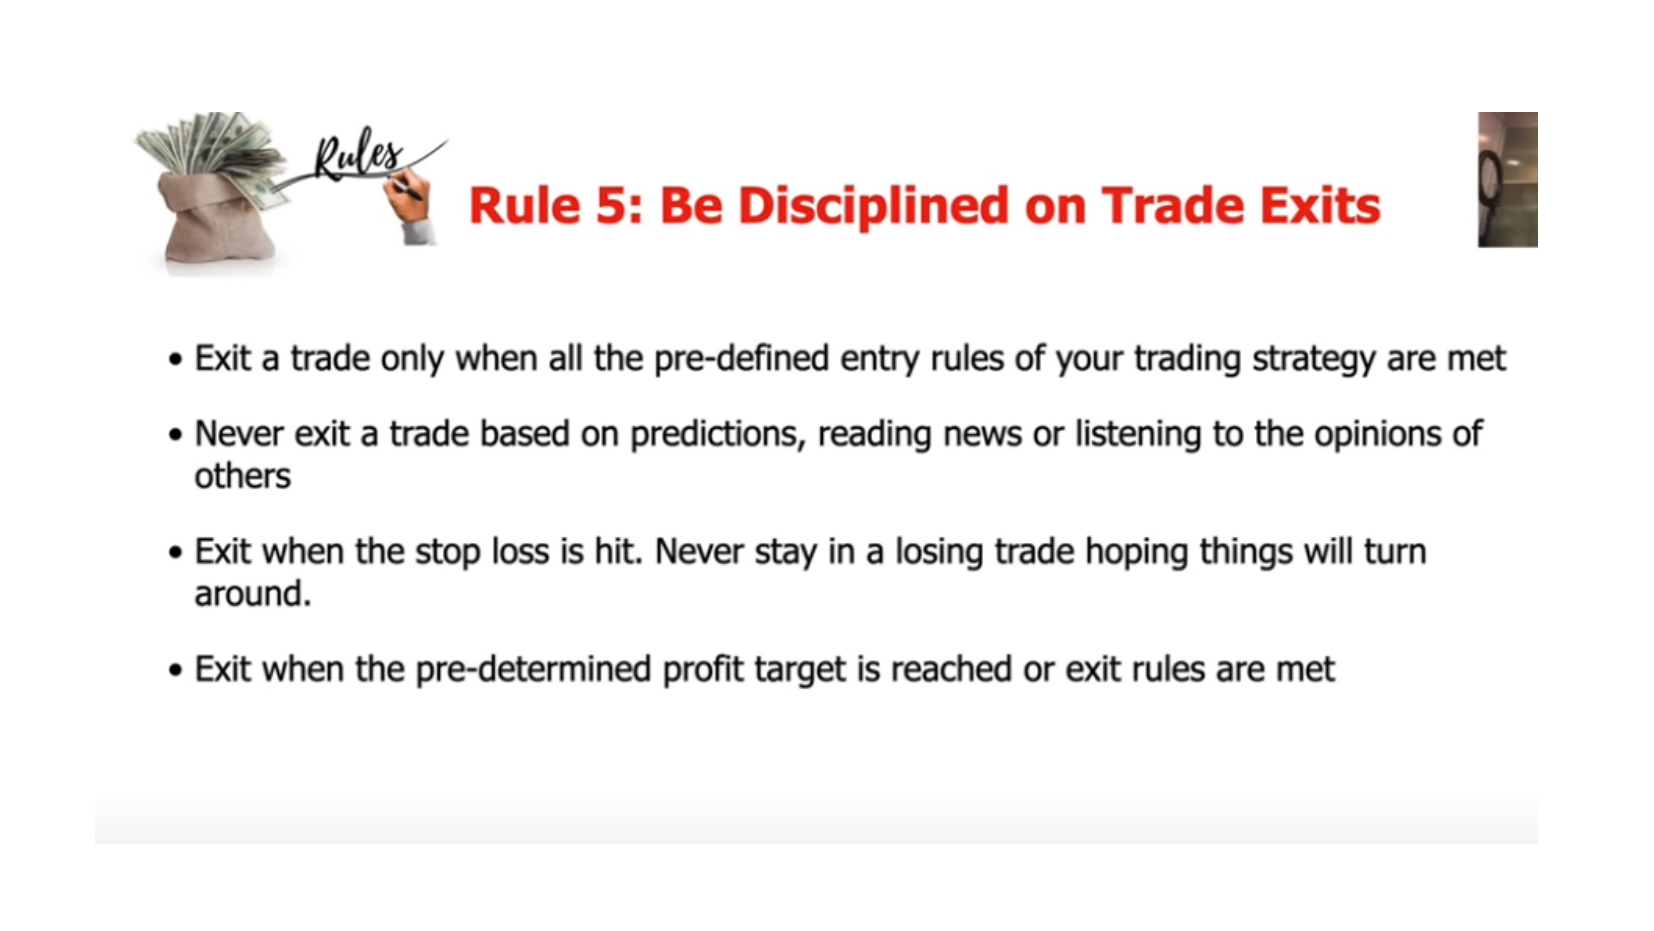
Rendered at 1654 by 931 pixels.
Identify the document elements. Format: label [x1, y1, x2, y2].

picture [95, 112, 1538, 844]
